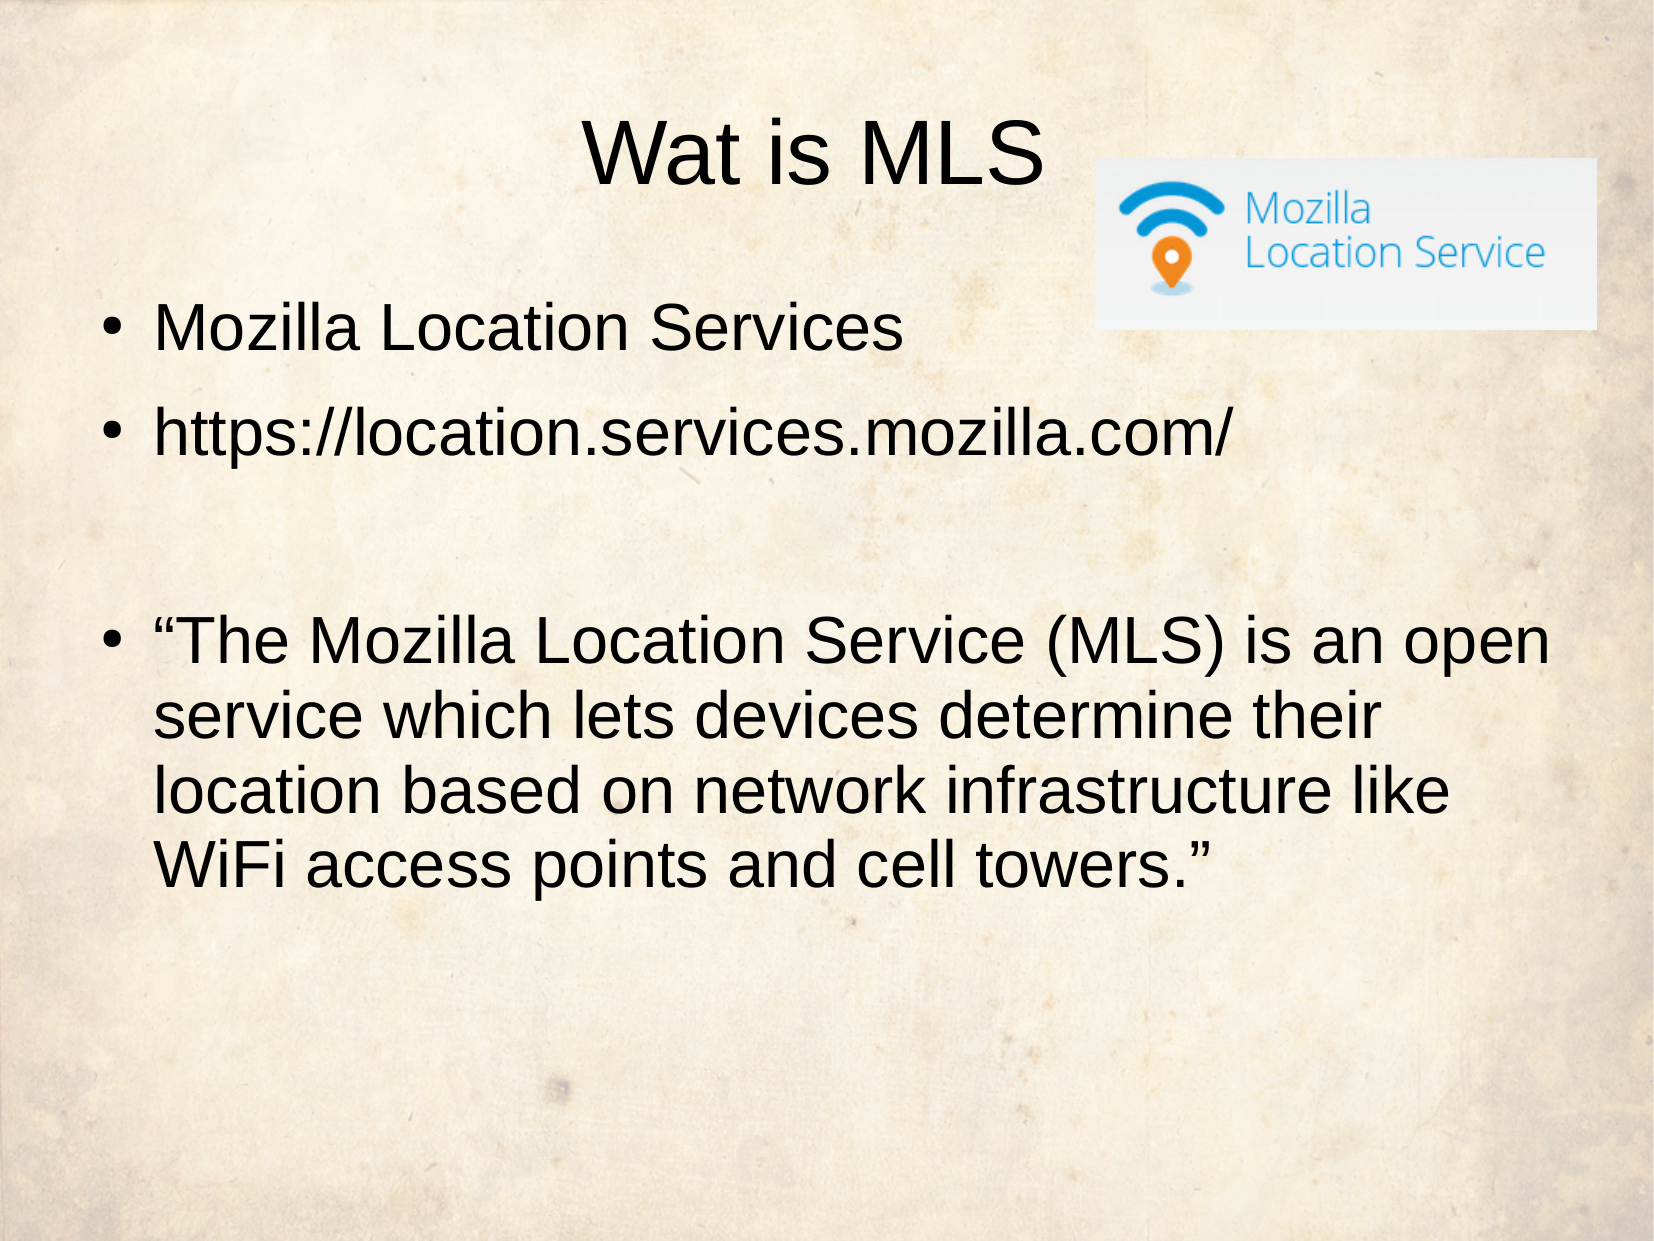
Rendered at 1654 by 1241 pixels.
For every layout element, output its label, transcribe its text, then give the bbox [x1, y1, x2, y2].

picture [0, 0, 1654, 1241]
title Wat is MLS [82, 49, 1571, 257]
list Mozilla Location Services https://location.services.mozilla.com/ “The Mozilla Location Service (MLS) is an open service which lets devices determine their location based on network infrastructure like WiFi access points and cell towers.” [82, 290, 1571, 1010]
